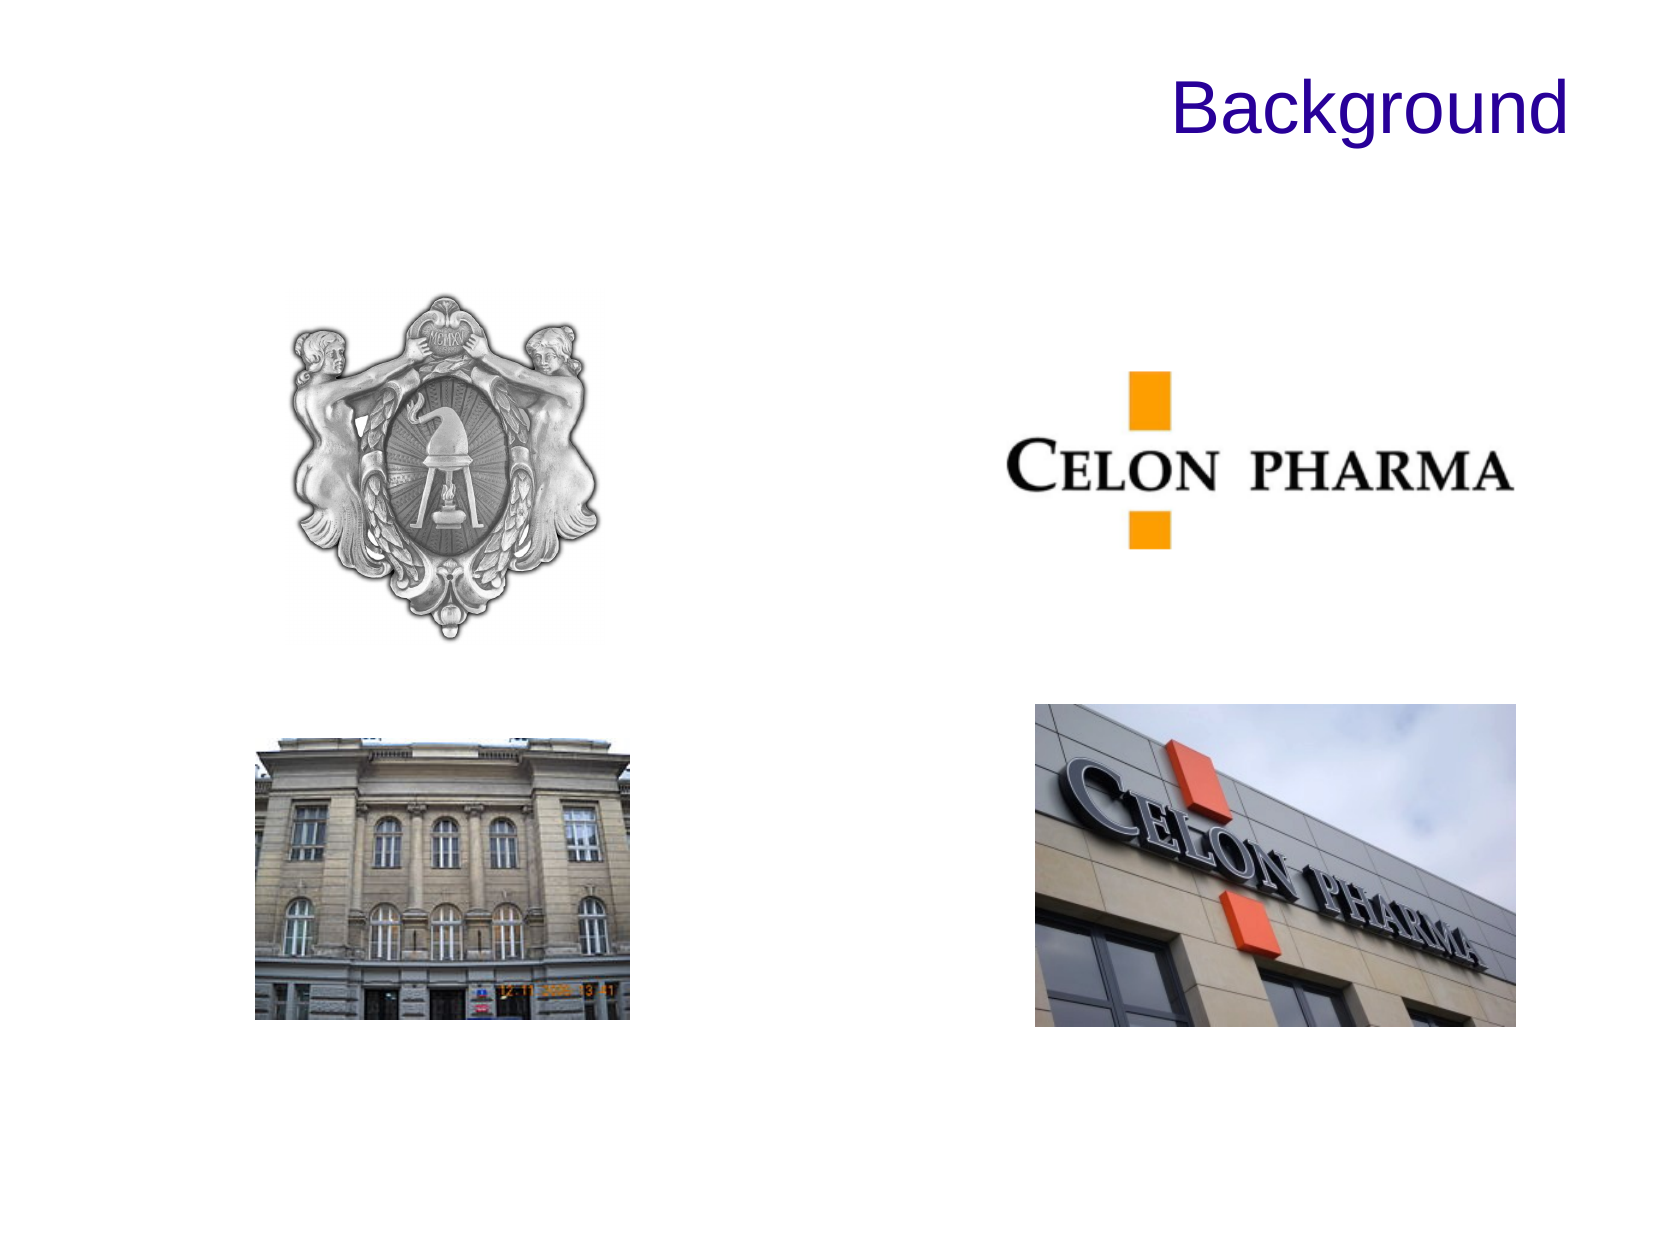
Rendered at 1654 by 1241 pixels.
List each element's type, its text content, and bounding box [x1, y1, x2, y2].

picture [255, 738, 630, 1021]
picture [285, 288, 605, 646]
picture [1035, 704, 1516, 1027]
title Background [82, 49, 1571, 166]
picture [975, 359, 1537, 559]
